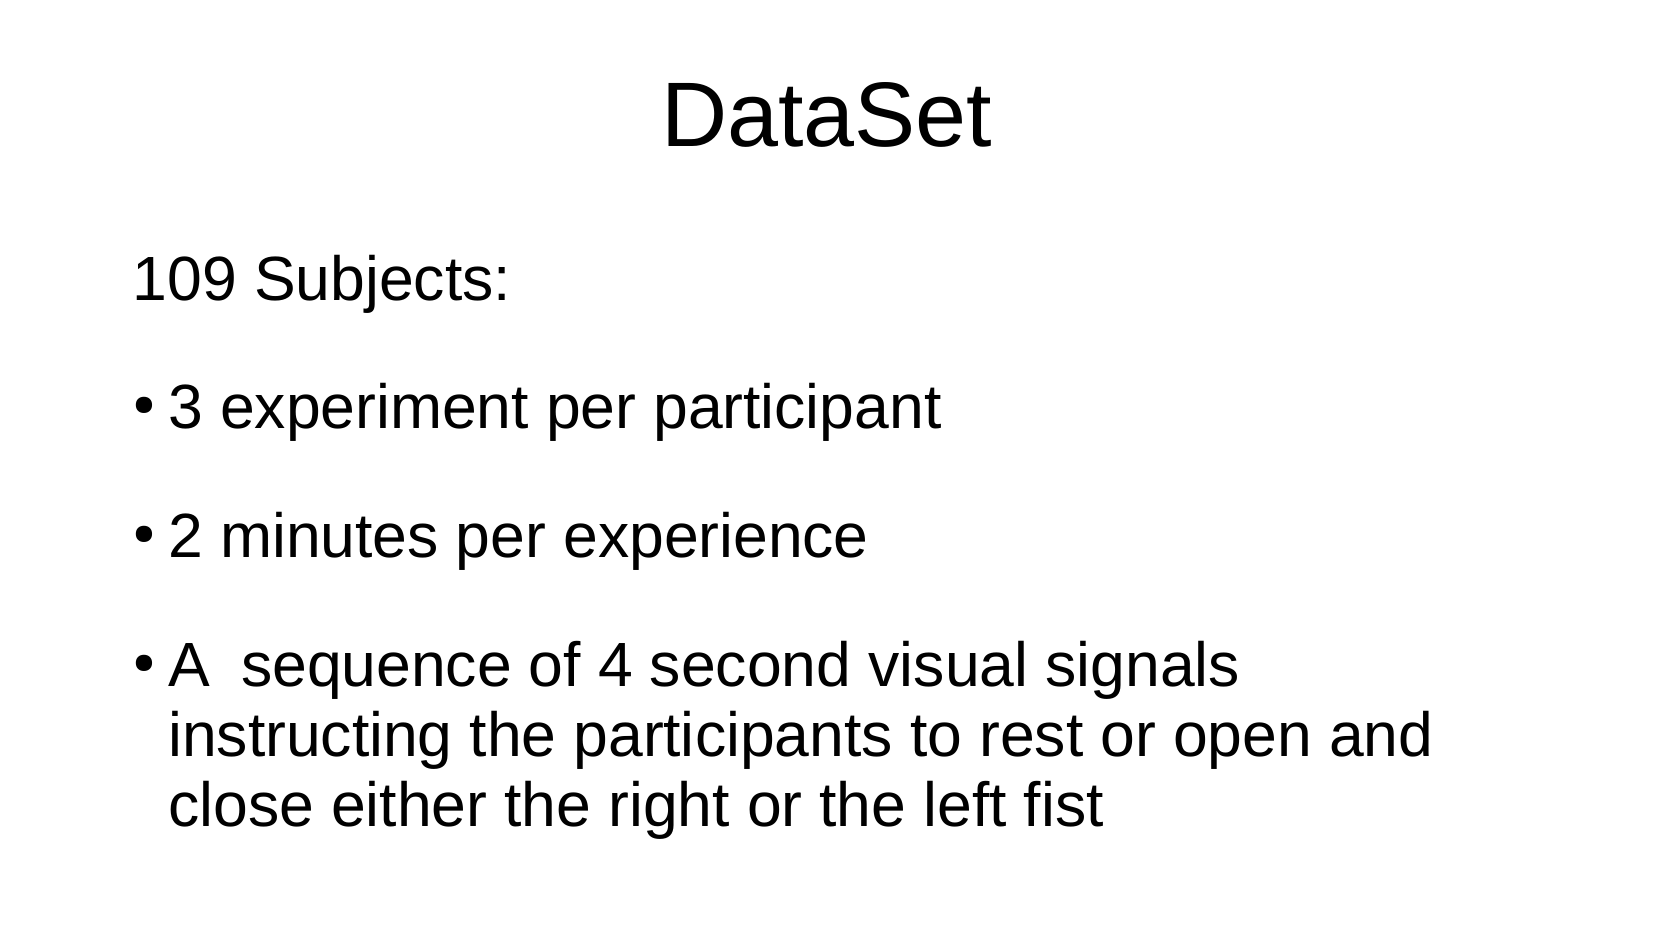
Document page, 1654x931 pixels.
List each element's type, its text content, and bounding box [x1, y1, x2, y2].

title DataSet [82, 37, 1571, 193]
text_box 109 Subjects: 3 experiment per participant 2 minutes per experience A sequence of 4 second visual signals instructing the participants to rest or open and close either the right or the left fist [118, 236, 1536, 931]
